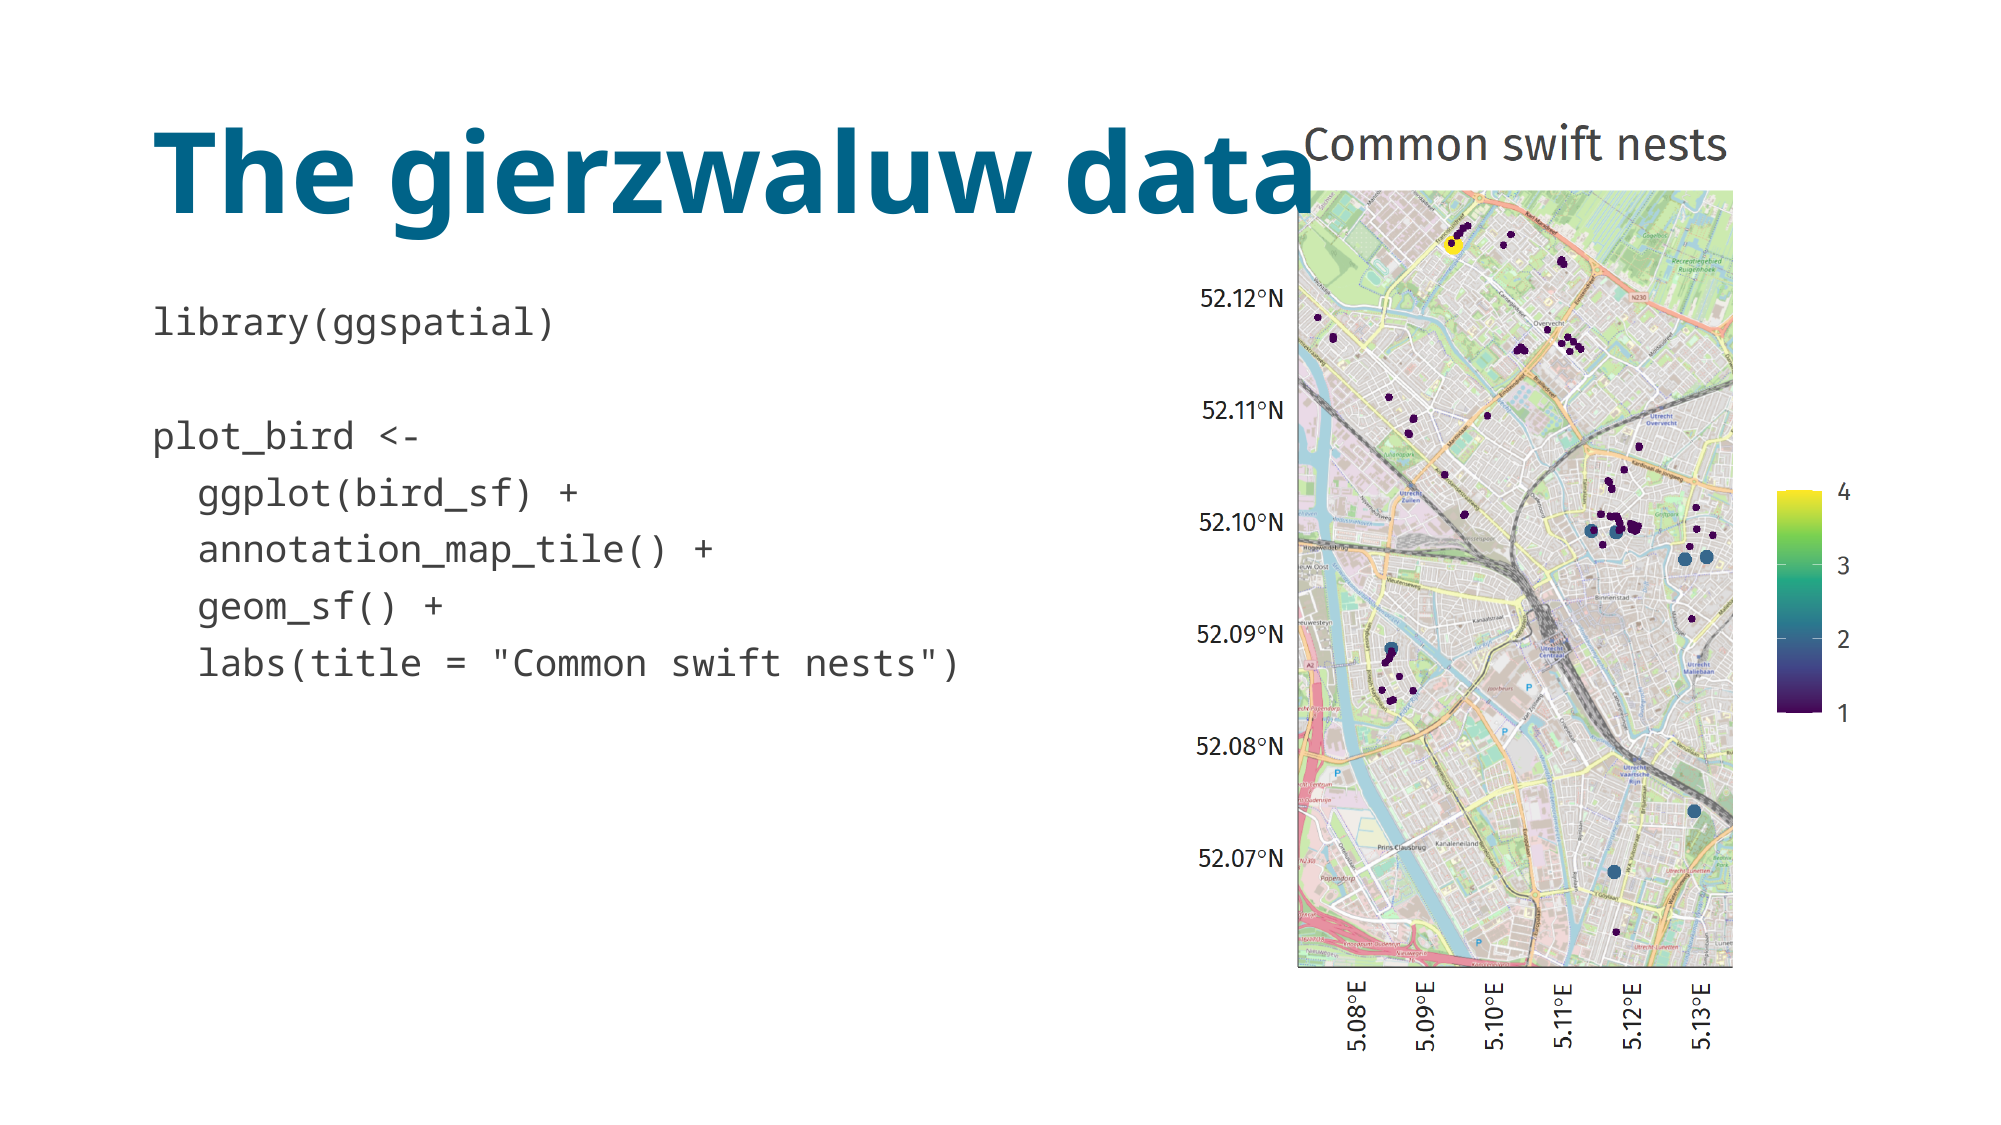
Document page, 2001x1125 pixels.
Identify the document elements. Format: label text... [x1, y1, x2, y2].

title The gierzwaluw data [137, 59, 1863, 278]
text_box library(ggspatial) plot_bird <- ggplot(bird_sf) + annotation_map_tile() + geom_sf() + labs(title = "Common swift nests") [137, 299, 1175, 1066]
picture [1159, 30, 1902, 1125]
